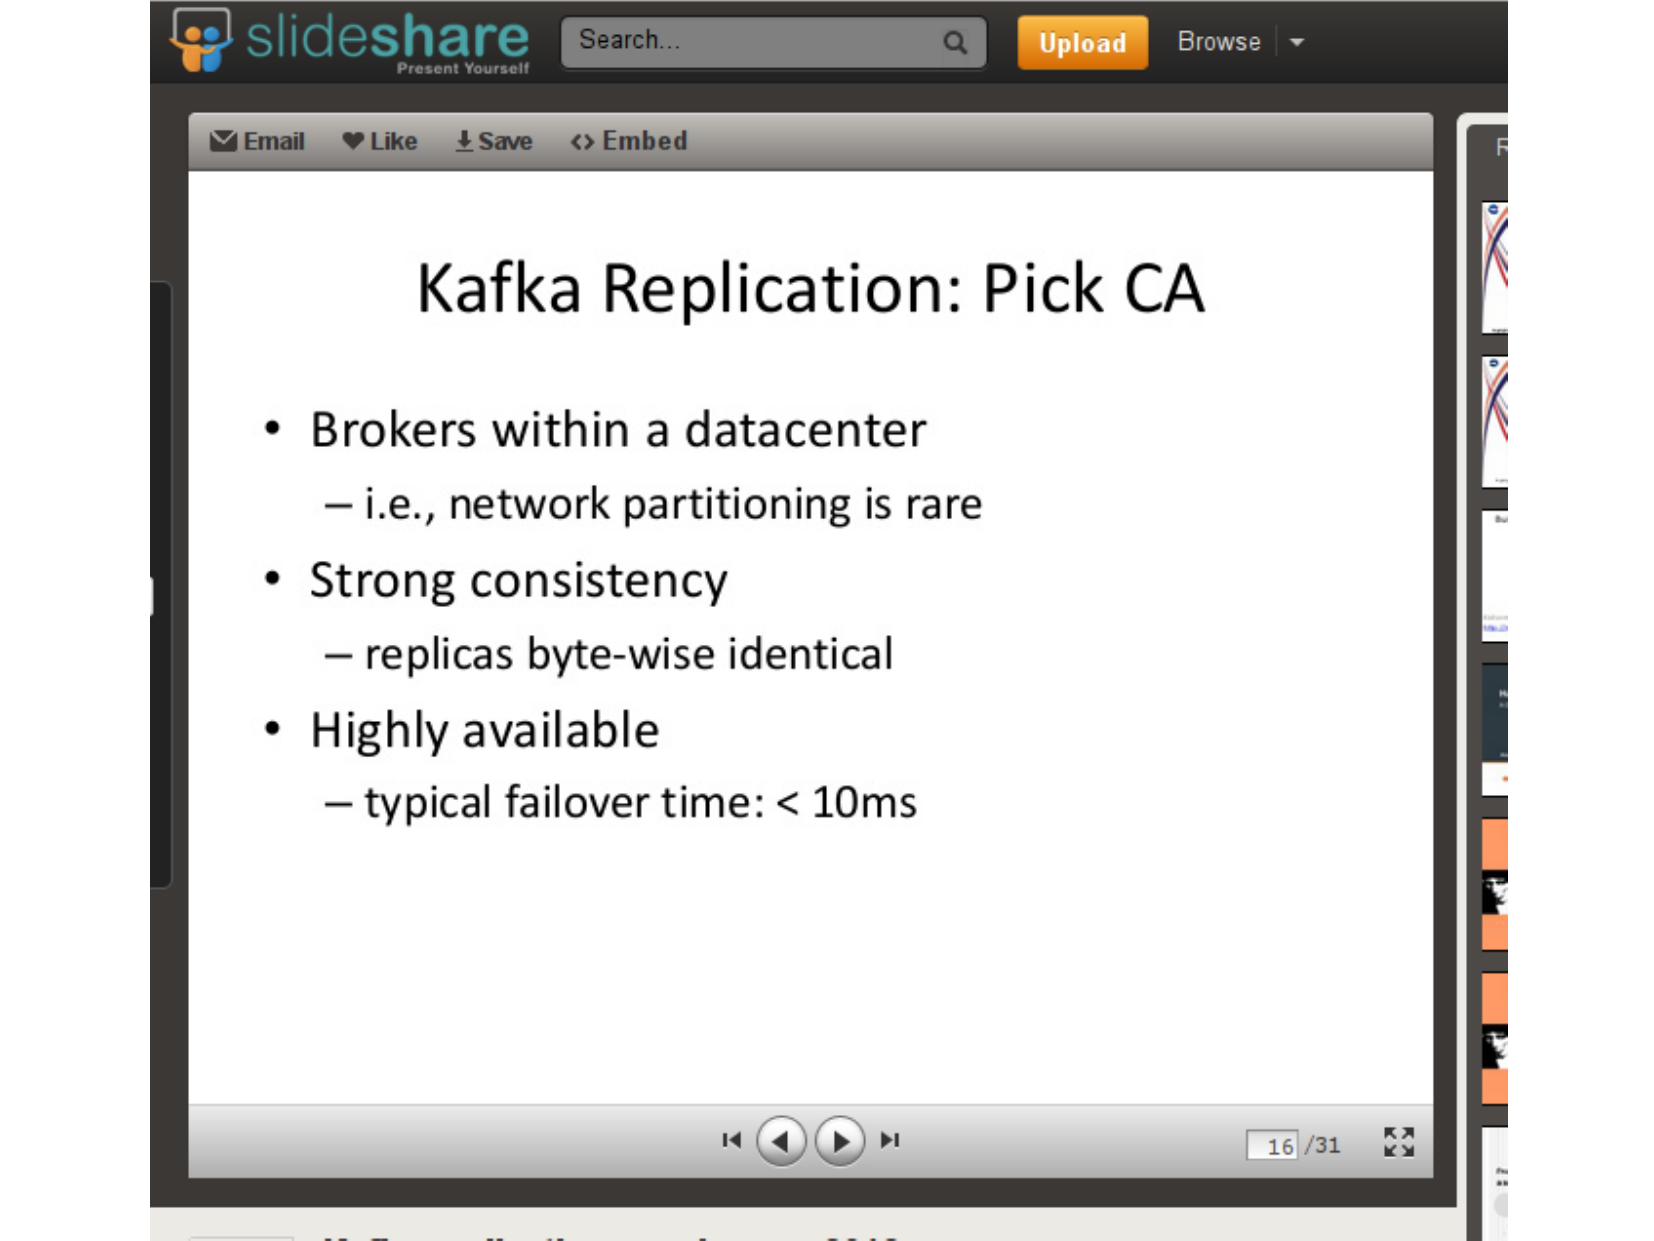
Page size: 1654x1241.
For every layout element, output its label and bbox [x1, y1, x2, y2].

picture [150, 0, 1508, 1241]
